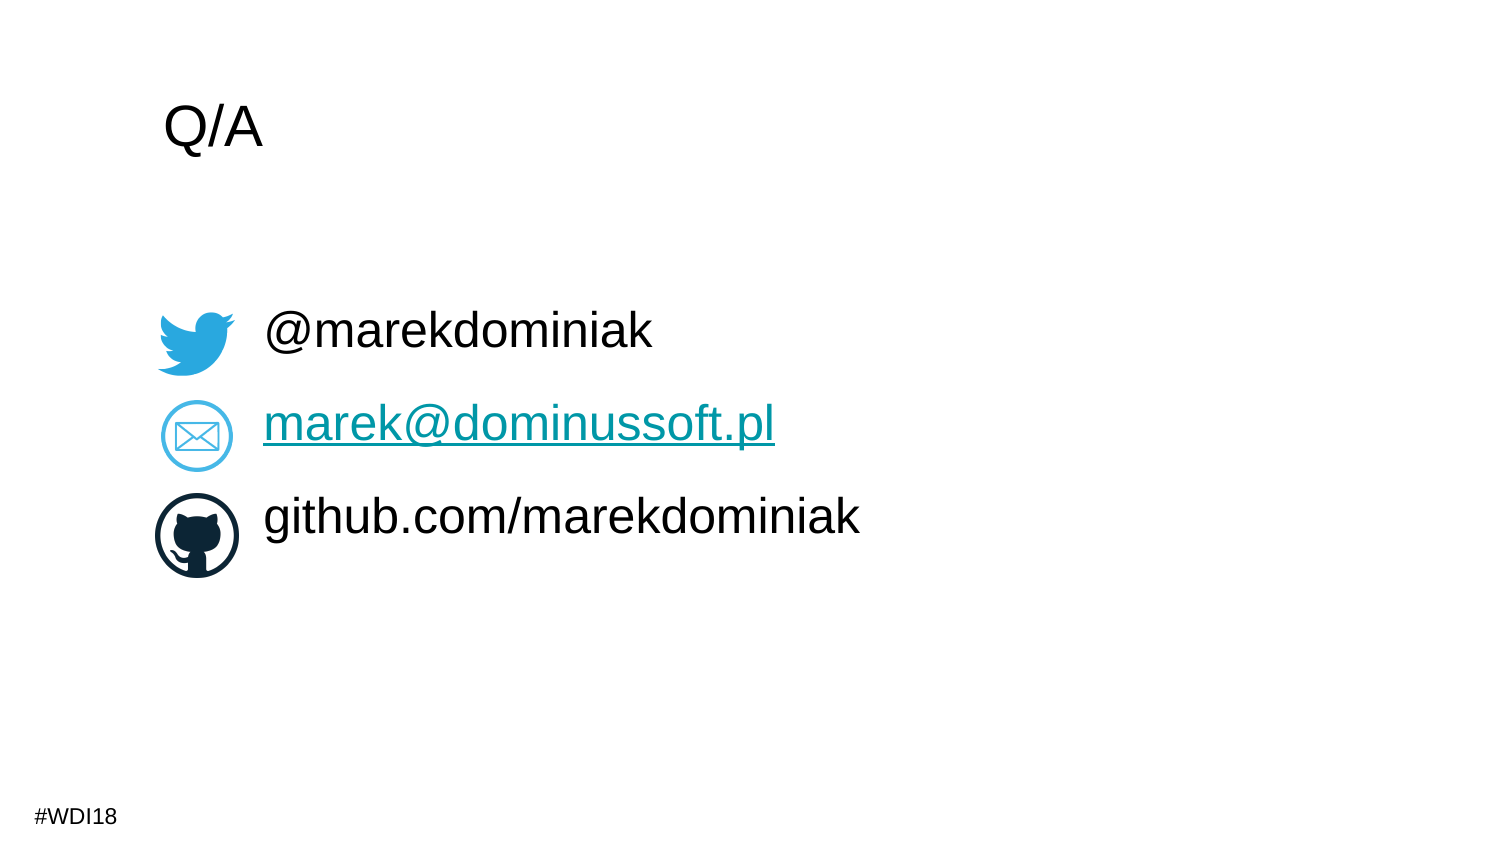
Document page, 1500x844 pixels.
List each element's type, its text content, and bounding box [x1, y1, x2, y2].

list @marekdominiak marek@dominussoft.pl github.com/marekdominiak [248, 189, 1449, 750]
picture [155, 493, 239, 578]
title Q/A [51, 72, 1449, 167]
picture [108, 277, 285, 472]
text_box #WDI18 [0, 786, 247, 844]
